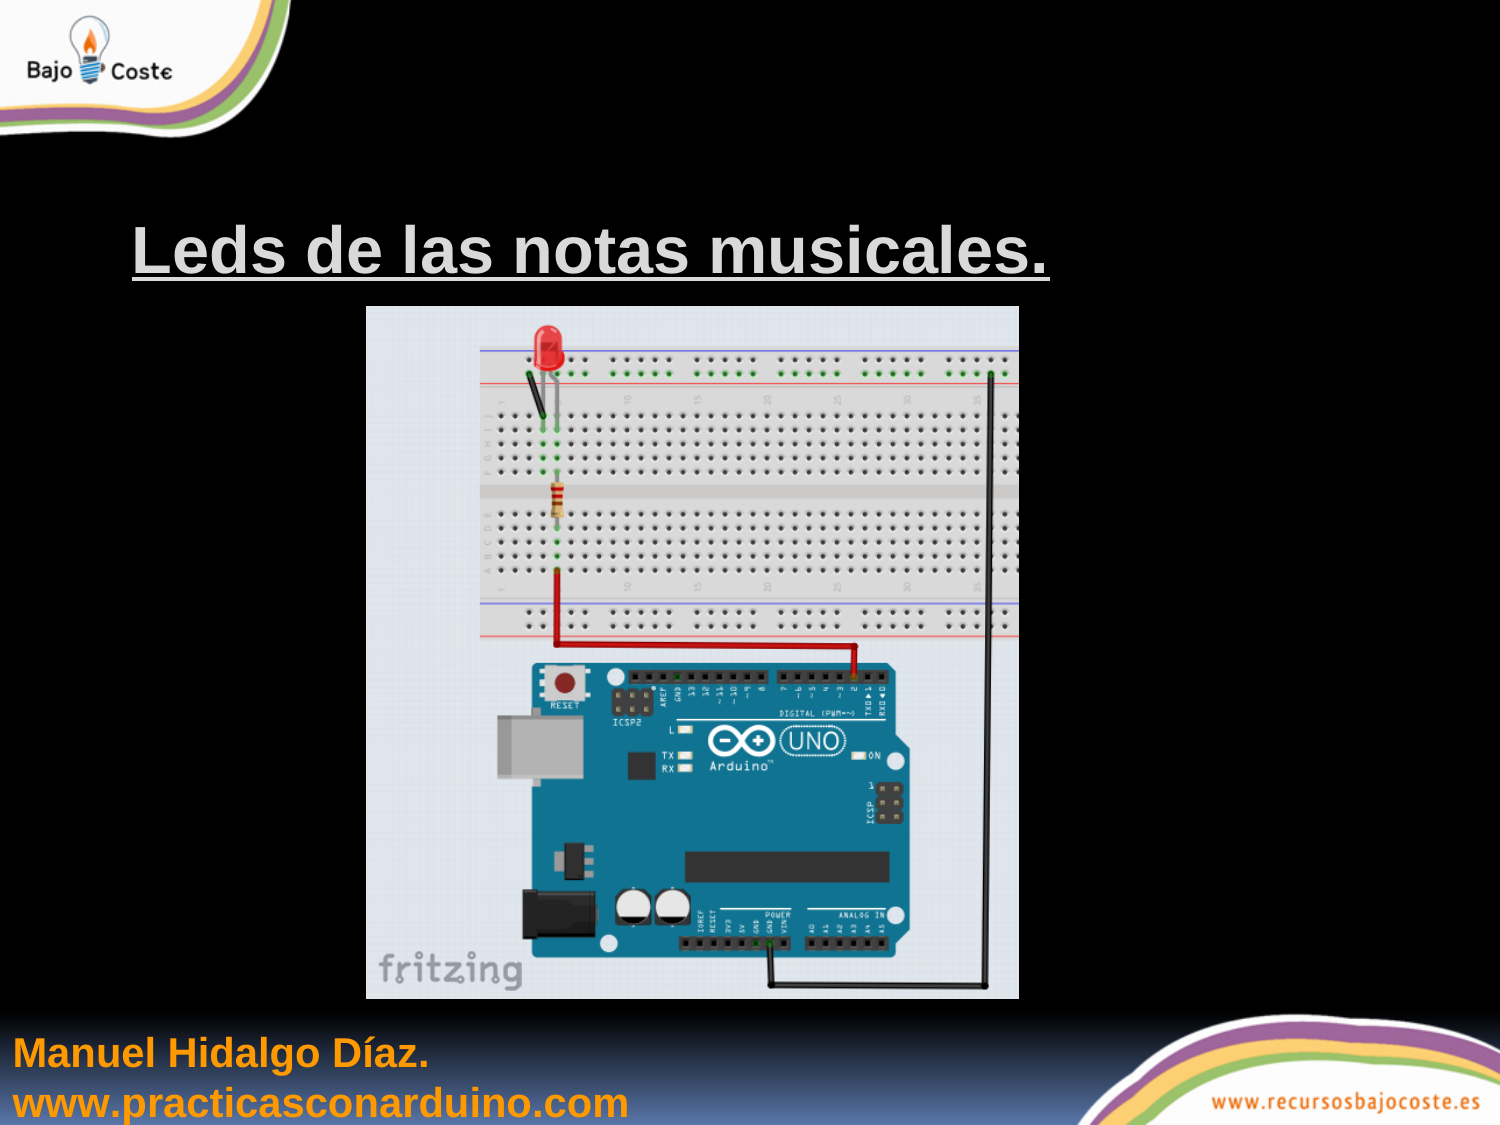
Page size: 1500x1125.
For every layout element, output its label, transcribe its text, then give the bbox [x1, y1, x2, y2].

text_box Manuel Hidalgo Díaz. www.practicasconarduino.com [0, 1017, 683, 1125]
picture [0, 0, 1500, 1125]
text_box Leds de las notas musicales. [117, 199, 1416, 961]
